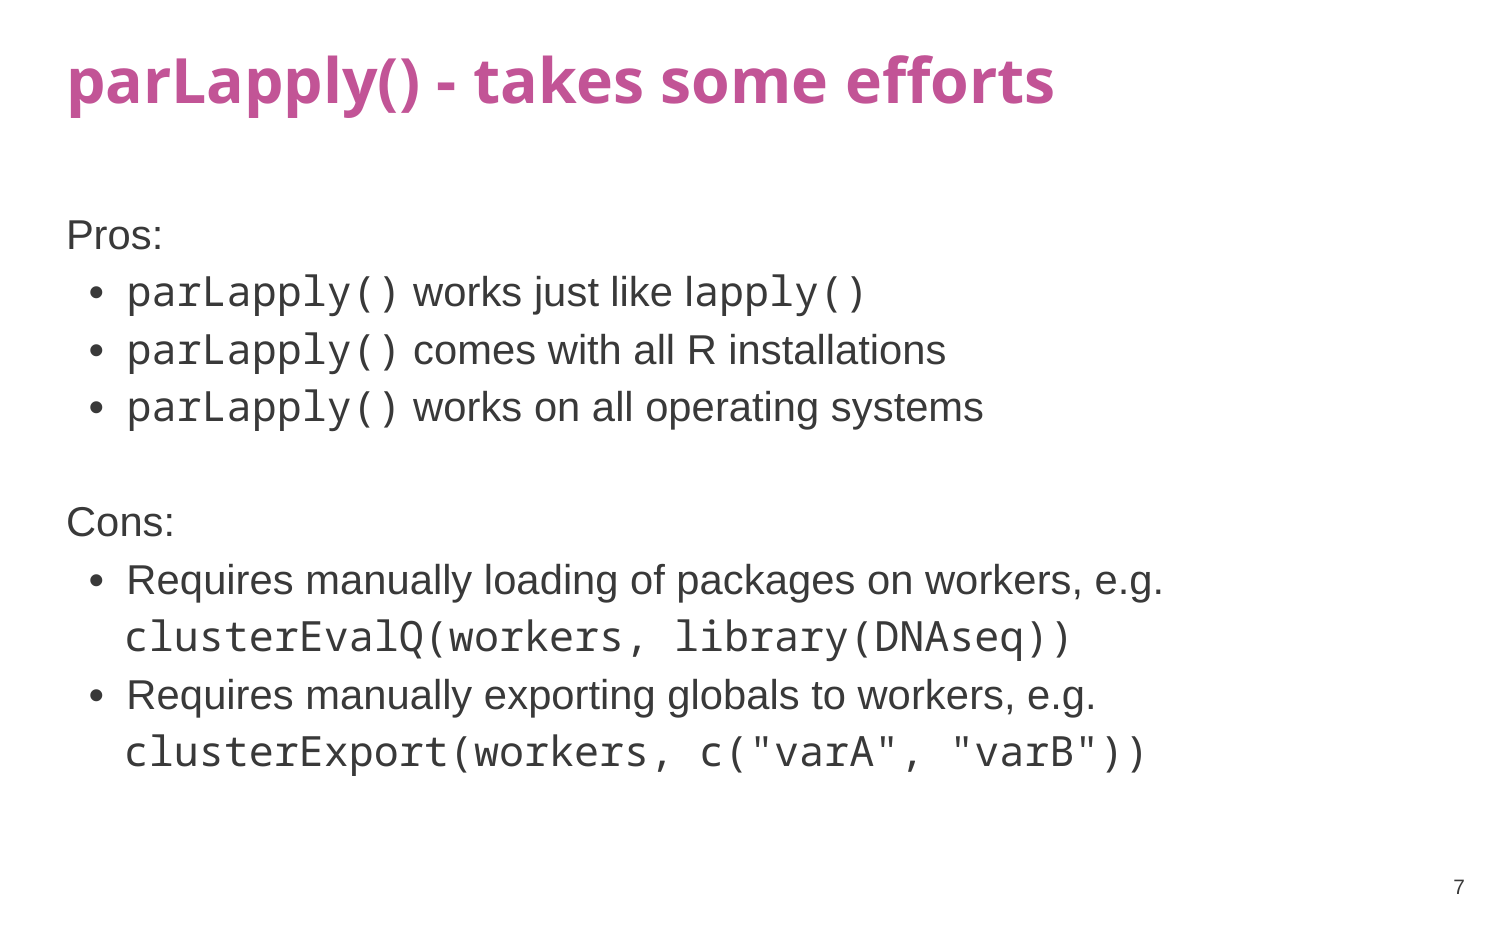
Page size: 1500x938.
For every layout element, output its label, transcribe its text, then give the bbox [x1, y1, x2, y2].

list Pros: • parLapply() works just like lapply() • parLapply() comes with all R installations • parLapply() works on all operating systems Cons: • Requires manually loading of packages on workers, e.g. clusterEvalQ(workers, library(DNAseq)) • Requires manually exporting globals to workers, e.g. clusterExport(workers, c("varA", "varB")) [51, 185, 1449, 877]
title parLapply() - takes some efforts [51, 25, 1449, 130]
slide_number <number> [1389, 849, 1480, 922]
